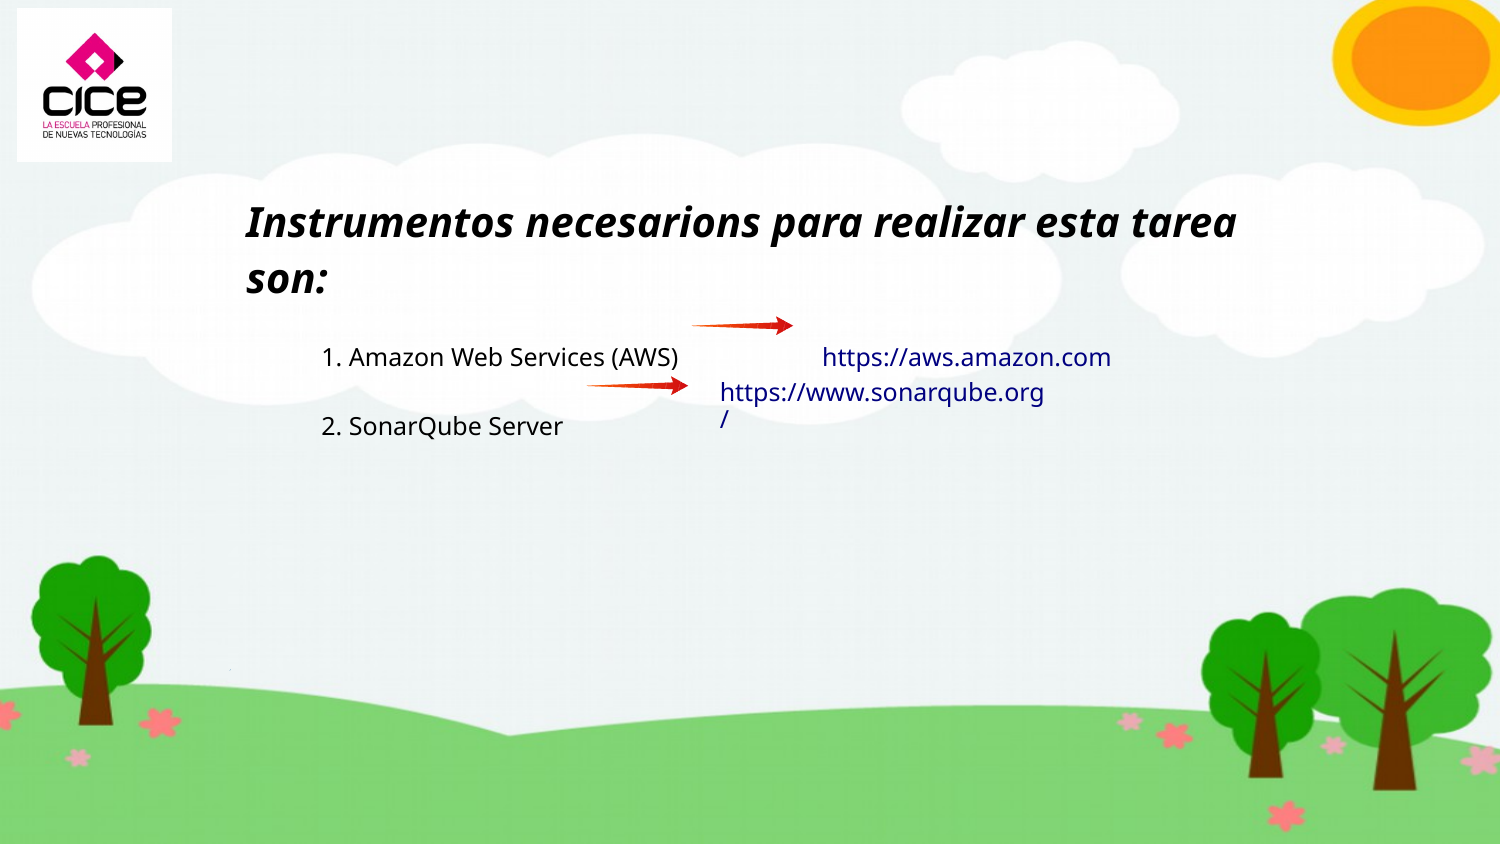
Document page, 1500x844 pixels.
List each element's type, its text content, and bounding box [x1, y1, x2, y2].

text_box https://www.sonarqube.org/ [705, 367, 1070, 410]
title Instrumentos necesarions para realizar esta tarea son: 1. Amazon Web Services (AWS) https://aws.amazon.com 2. SonarQube Server [246, 228, 1321, 440]
picture [0, 0, 1500, 844]
